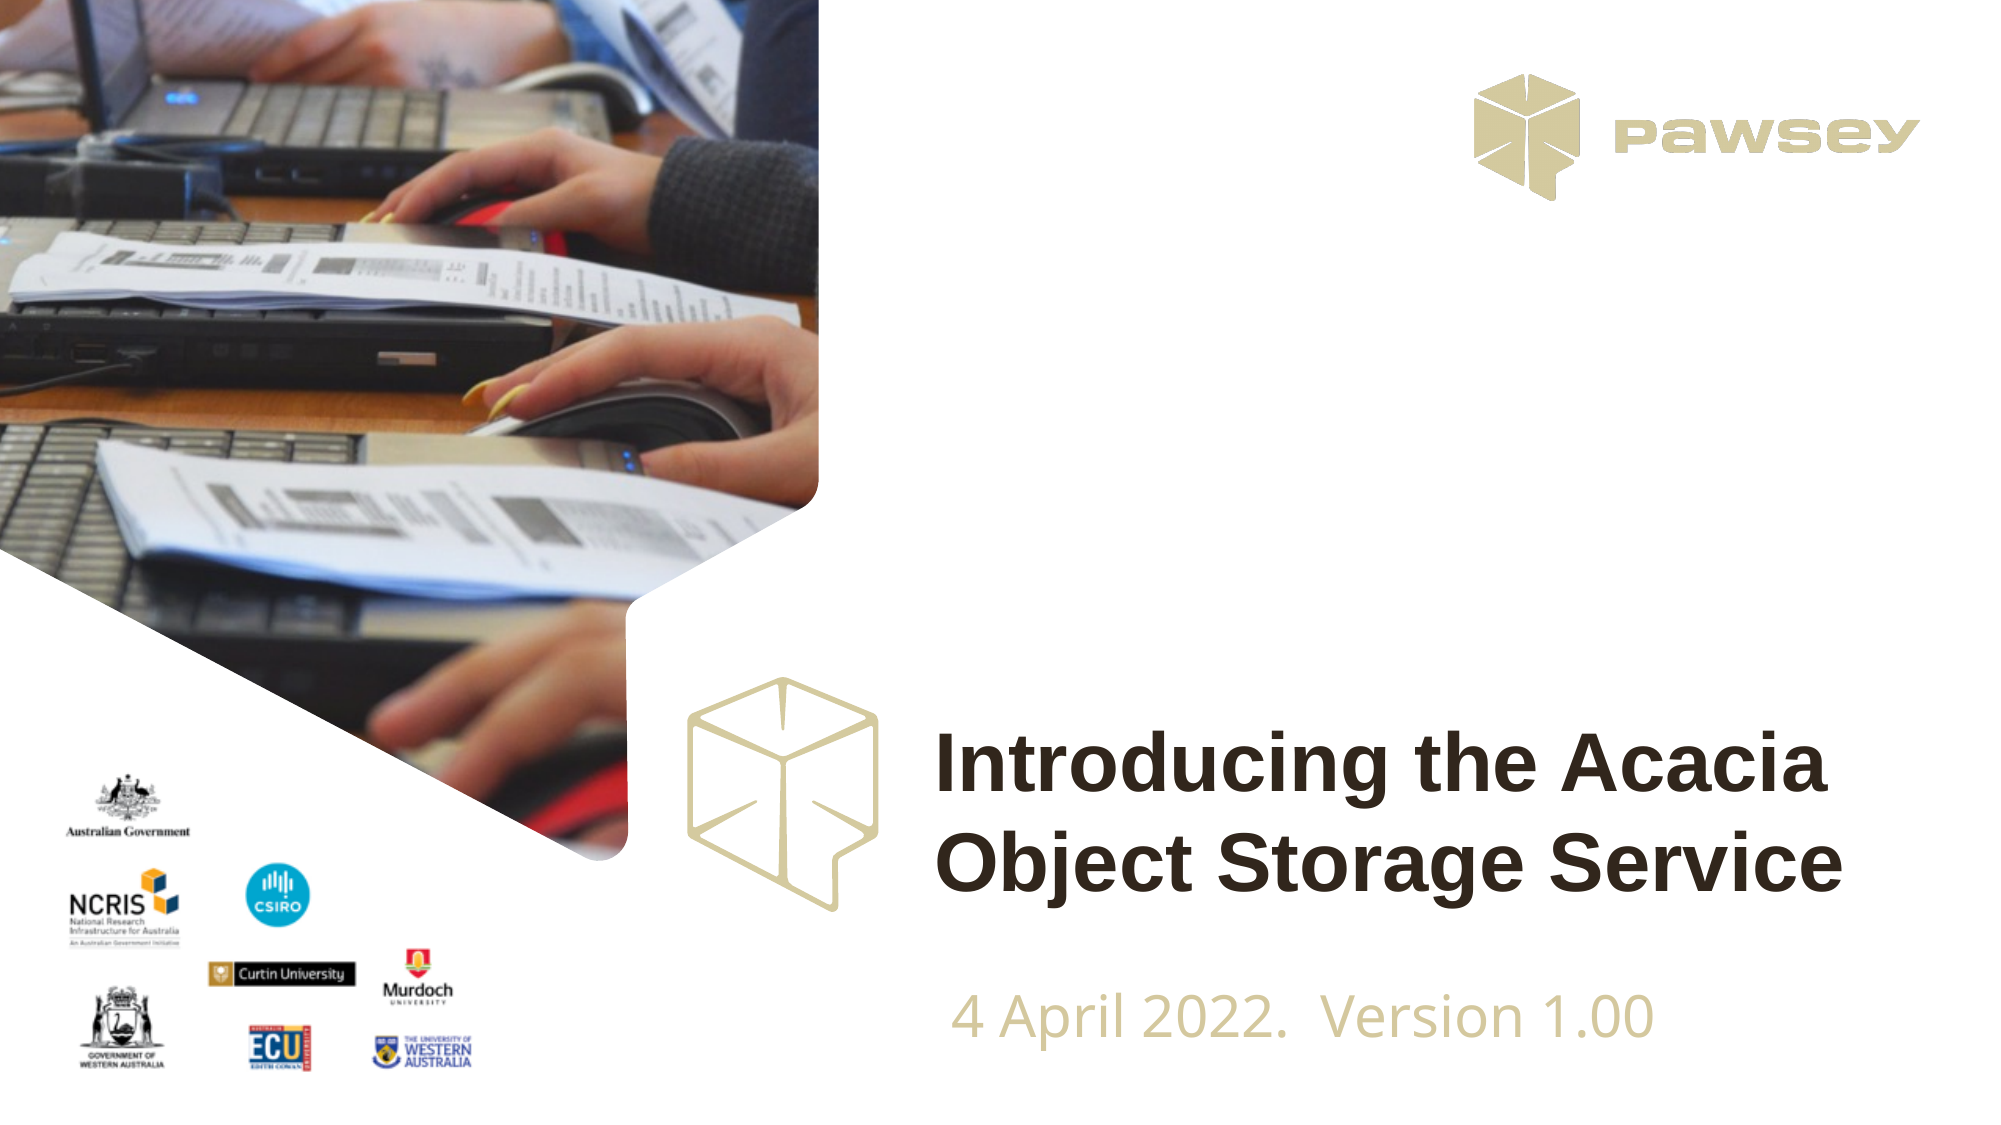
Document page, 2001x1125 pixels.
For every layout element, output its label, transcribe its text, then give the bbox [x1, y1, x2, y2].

picture [1473, 74, 1921, 201]
subtitle 4 April 2022. Version 1.00 [687, 961, 1921, 1031]
picture [57, 762, 484, 1086]
title Introducing the Acacia Object Storage Service [919, 562, 1921, 916]
text_box [0, 0, 819, 861]
